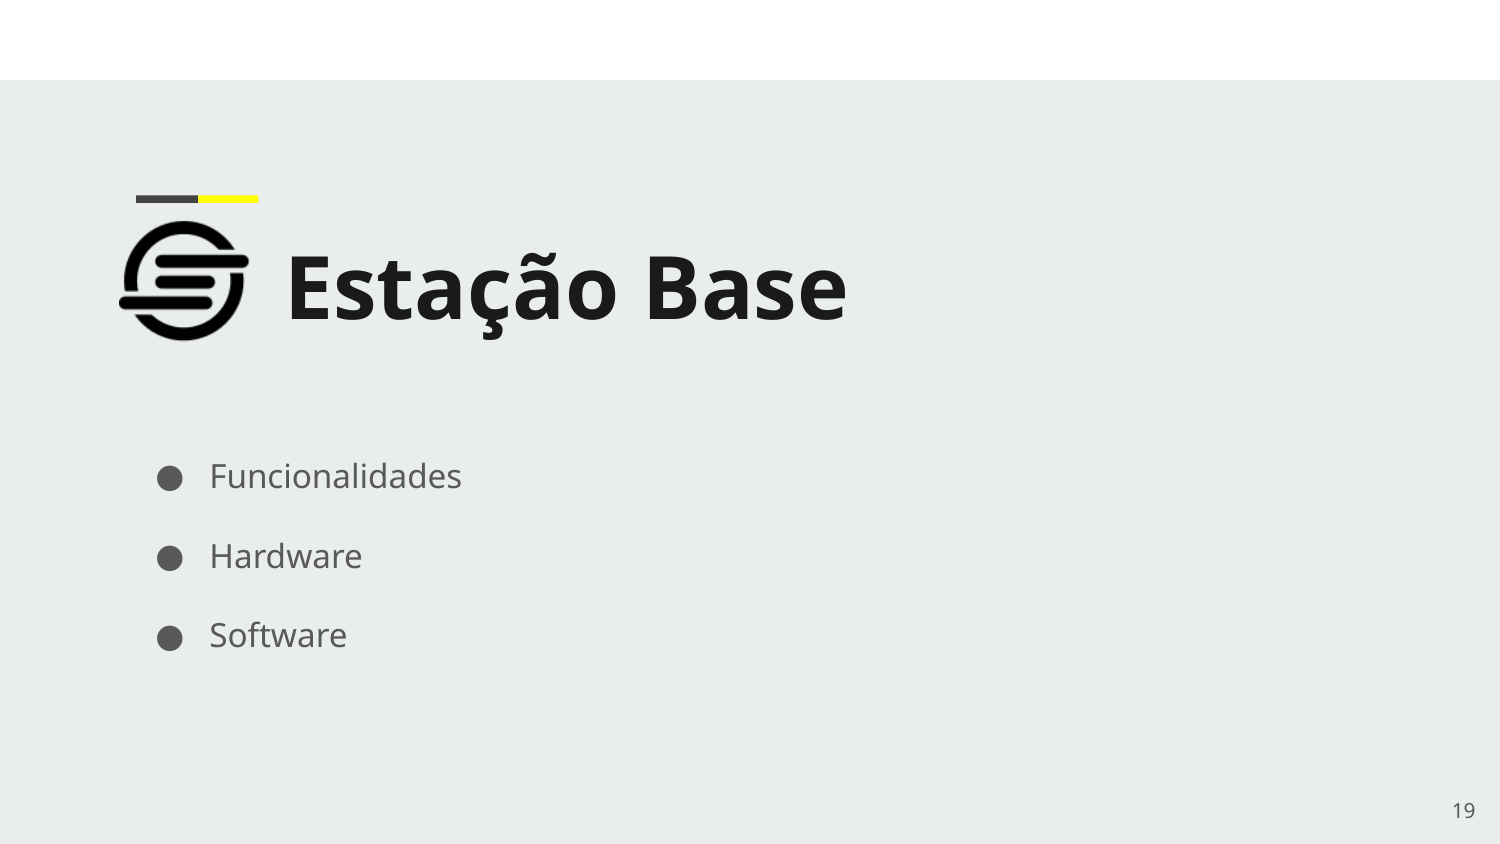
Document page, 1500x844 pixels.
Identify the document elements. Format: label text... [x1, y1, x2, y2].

slide_number <number> [1400, 779, 1491, 844]
subtitle Funcionalidades Hardware Software [119, 440, 1381, 529]
picture [119, 216, 250, 347]
title Estação Base [119, 216, 1381, 440]
